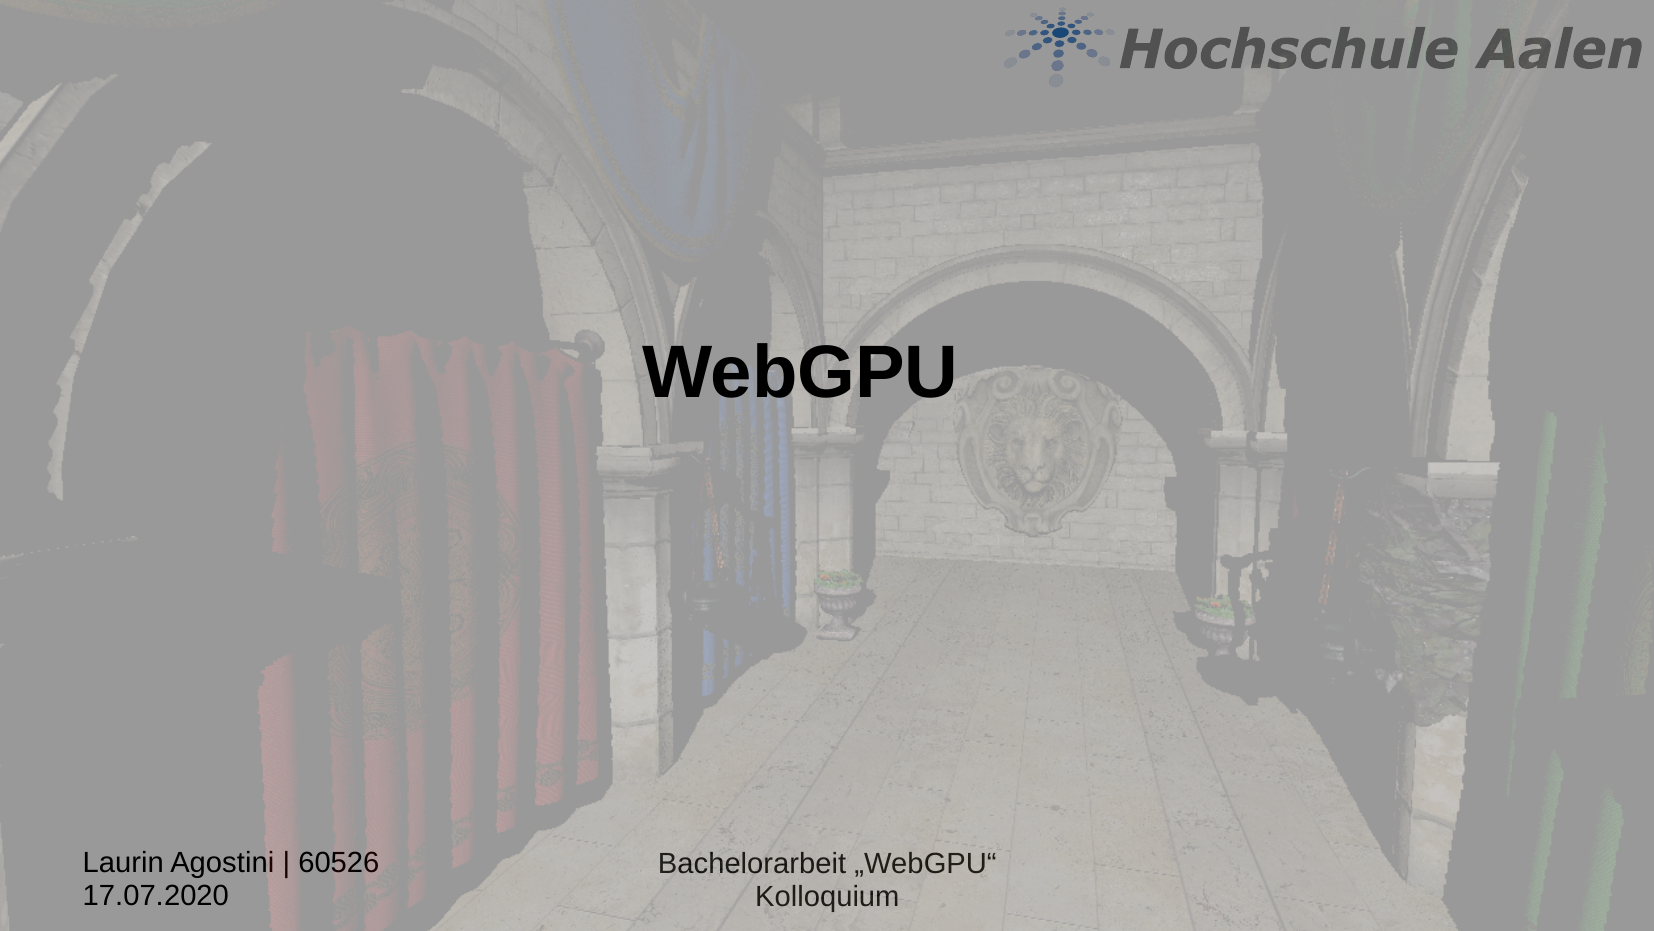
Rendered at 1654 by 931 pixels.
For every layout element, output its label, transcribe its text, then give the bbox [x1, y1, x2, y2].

picture [0, 0, 1654, 931]
title WebGPU [224, 295, 1376, 449]
